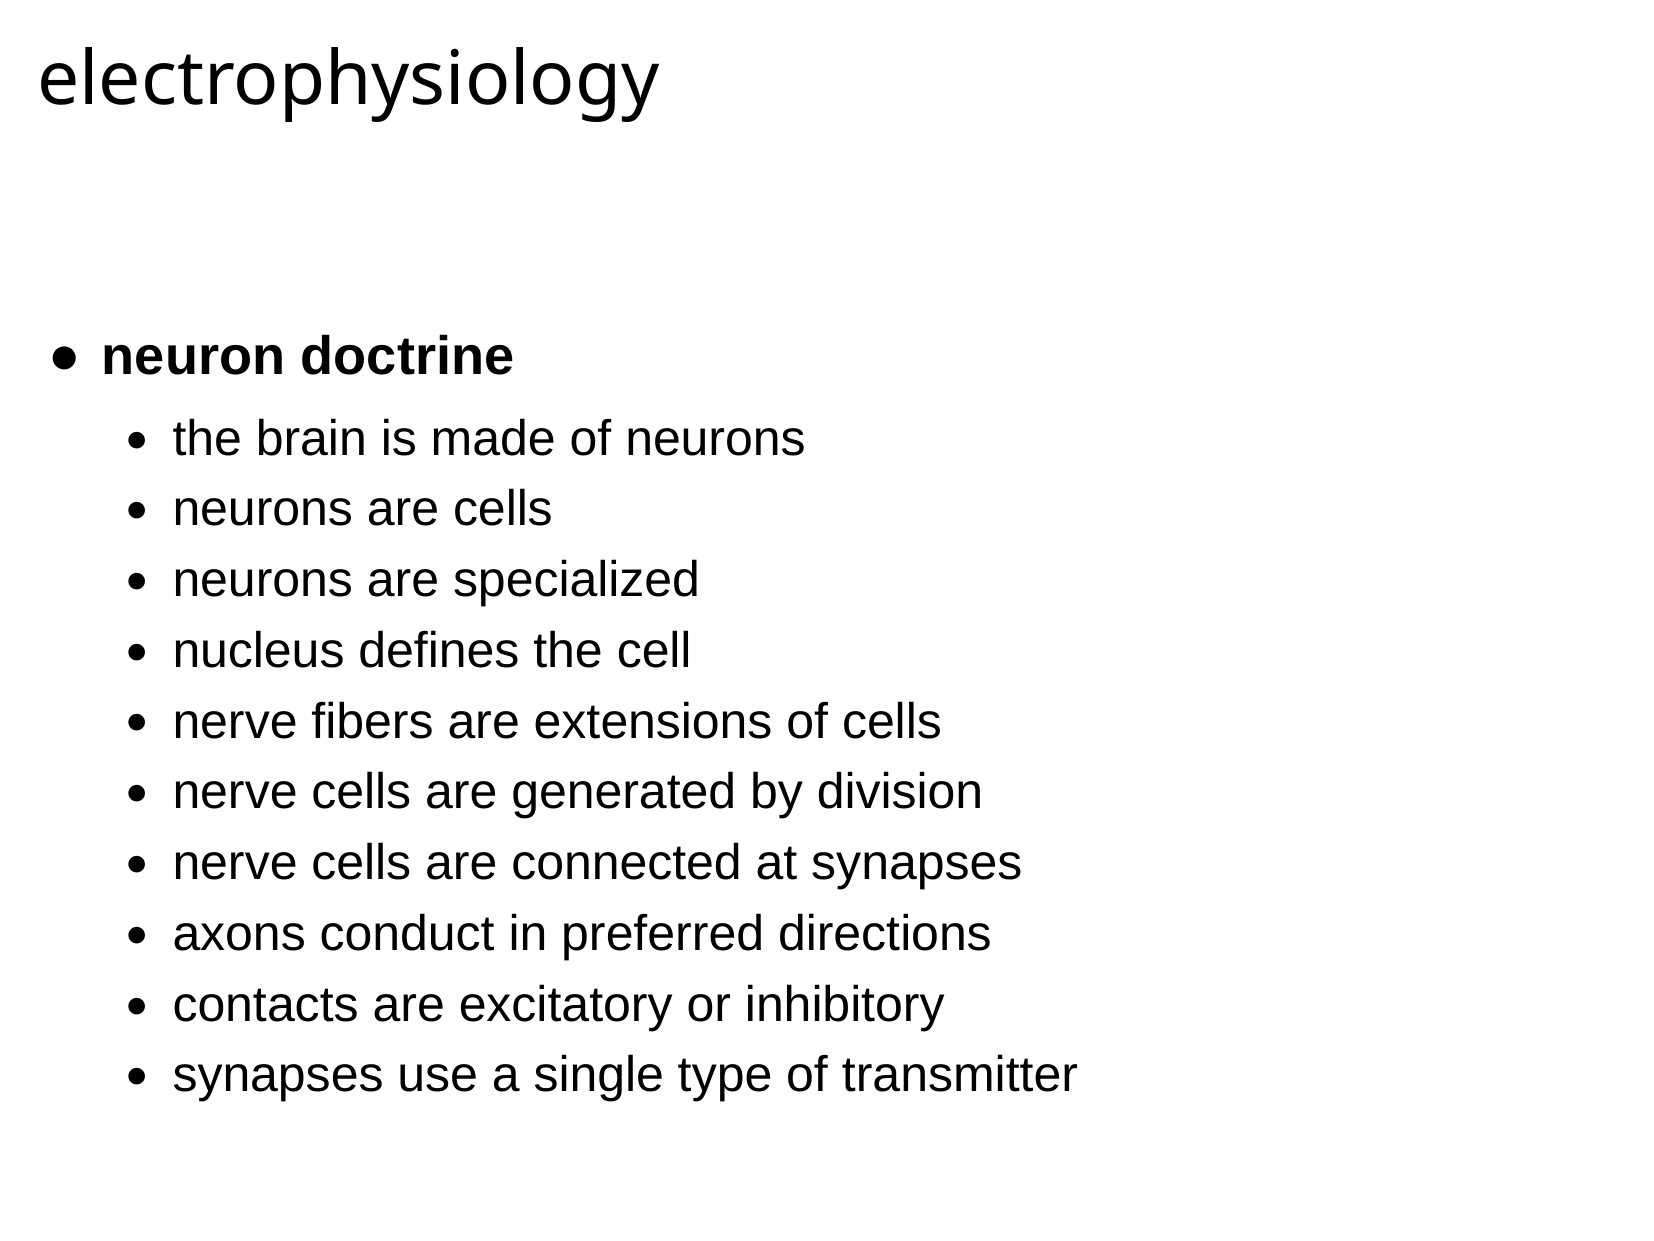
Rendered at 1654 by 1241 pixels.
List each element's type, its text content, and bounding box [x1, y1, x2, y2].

list neuron doctrine the brain is made of neurons neurons are cells neurons are specialized nucleus defines the cell nerve fibers are extensions of cells nerve cells are generated by division nerve cells are connected at synapses axons conduct in preferred directions contacts are excitatory or inhibitory synapses use a single type of transmitter [30, 187, 1654, 1241]
title electrophysiology [37, 0, 1613, 151]
